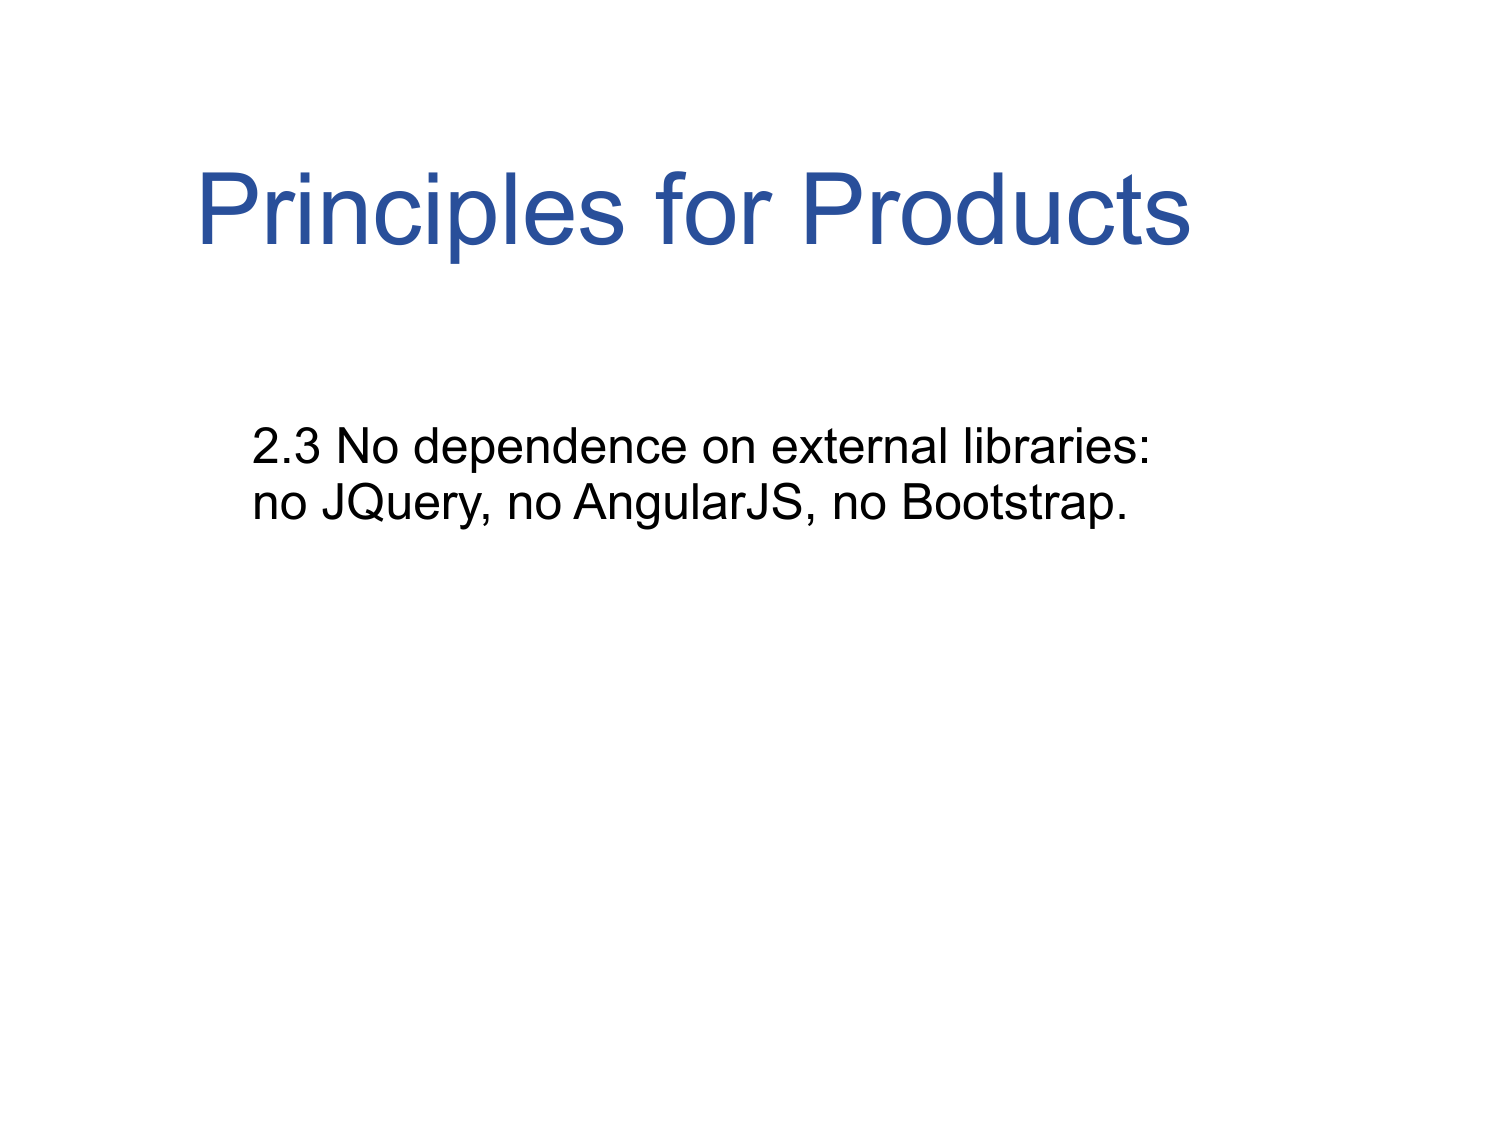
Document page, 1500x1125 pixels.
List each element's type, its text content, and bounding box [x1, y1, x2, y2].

list 2.3 No dependence on external libraries: no JQuery, no AngularJS, no Bootstrap. [181, 333, 1209, 1015]
title Principles for Products [181, 115, 1209, 304]
